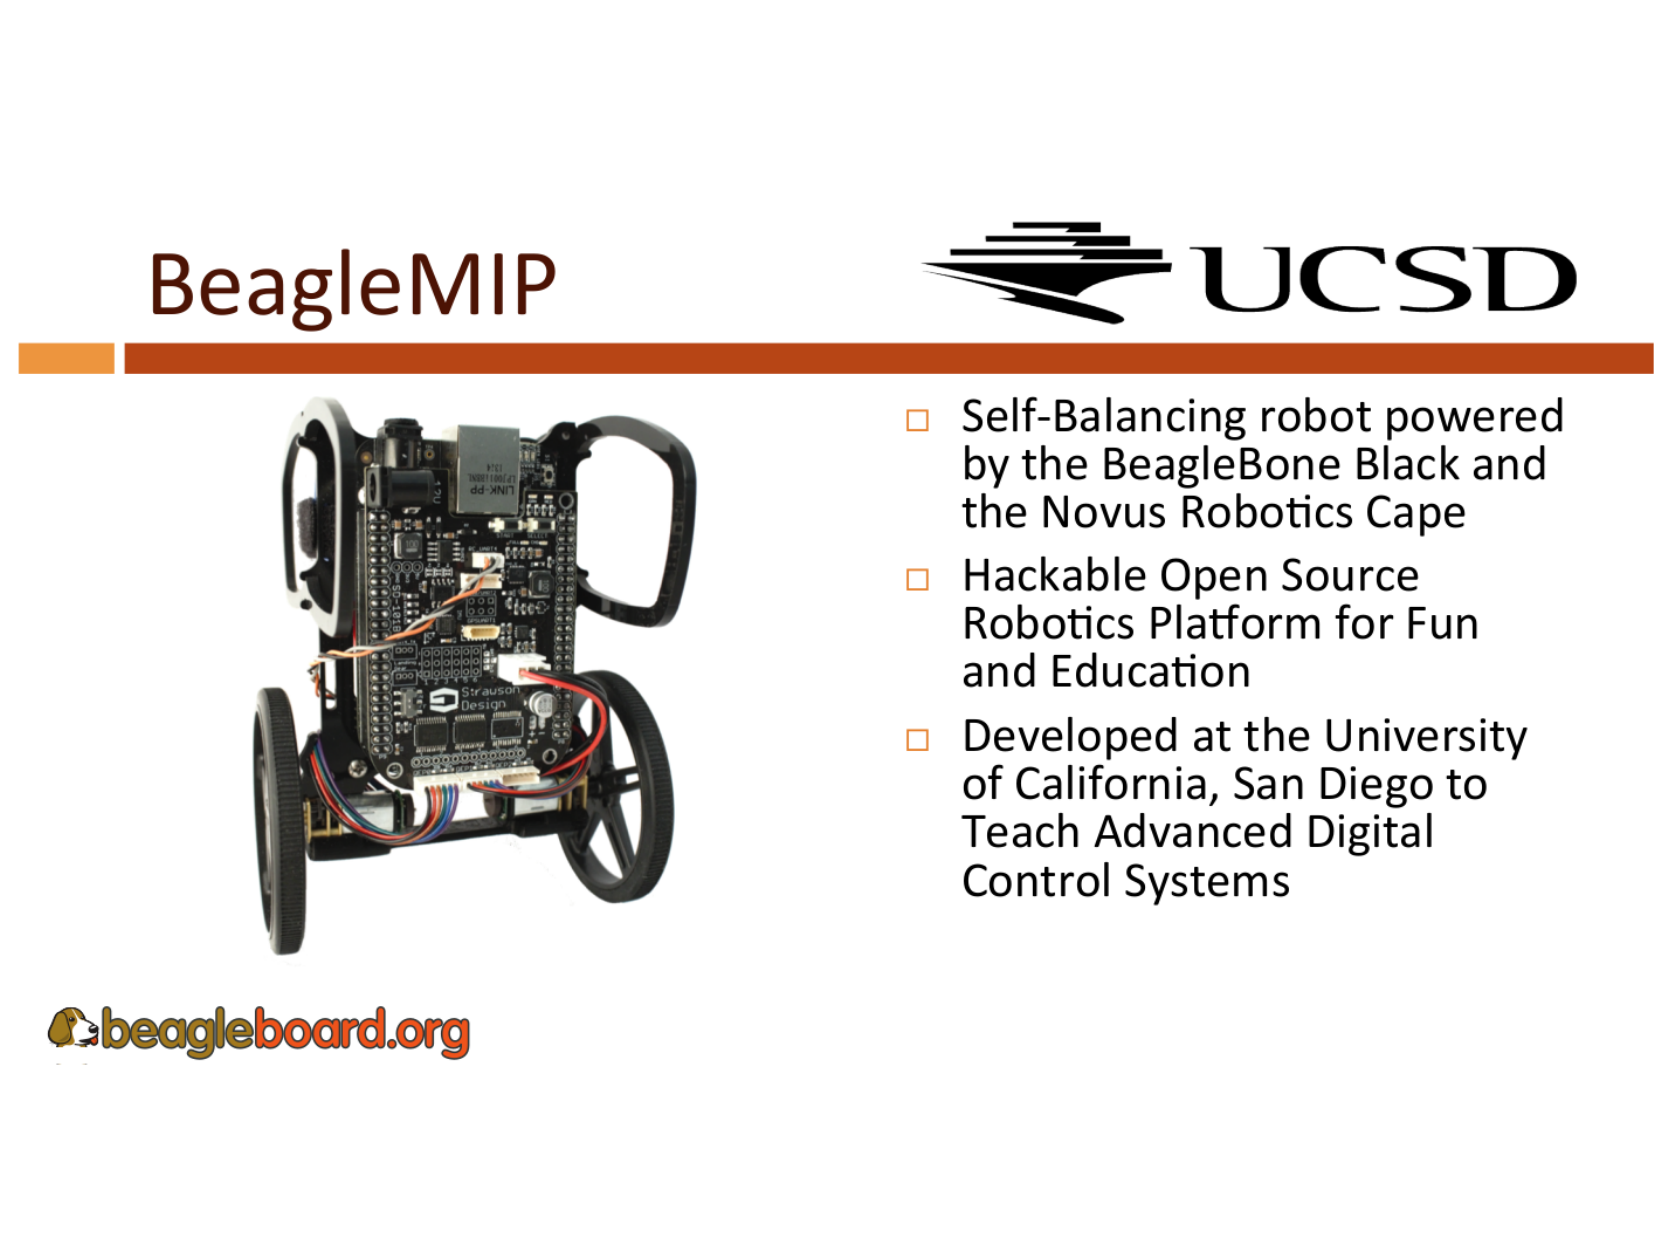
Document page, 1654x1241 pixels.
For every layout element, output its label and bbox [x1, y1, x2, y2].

picture [0, 59, 1654, 1155]
